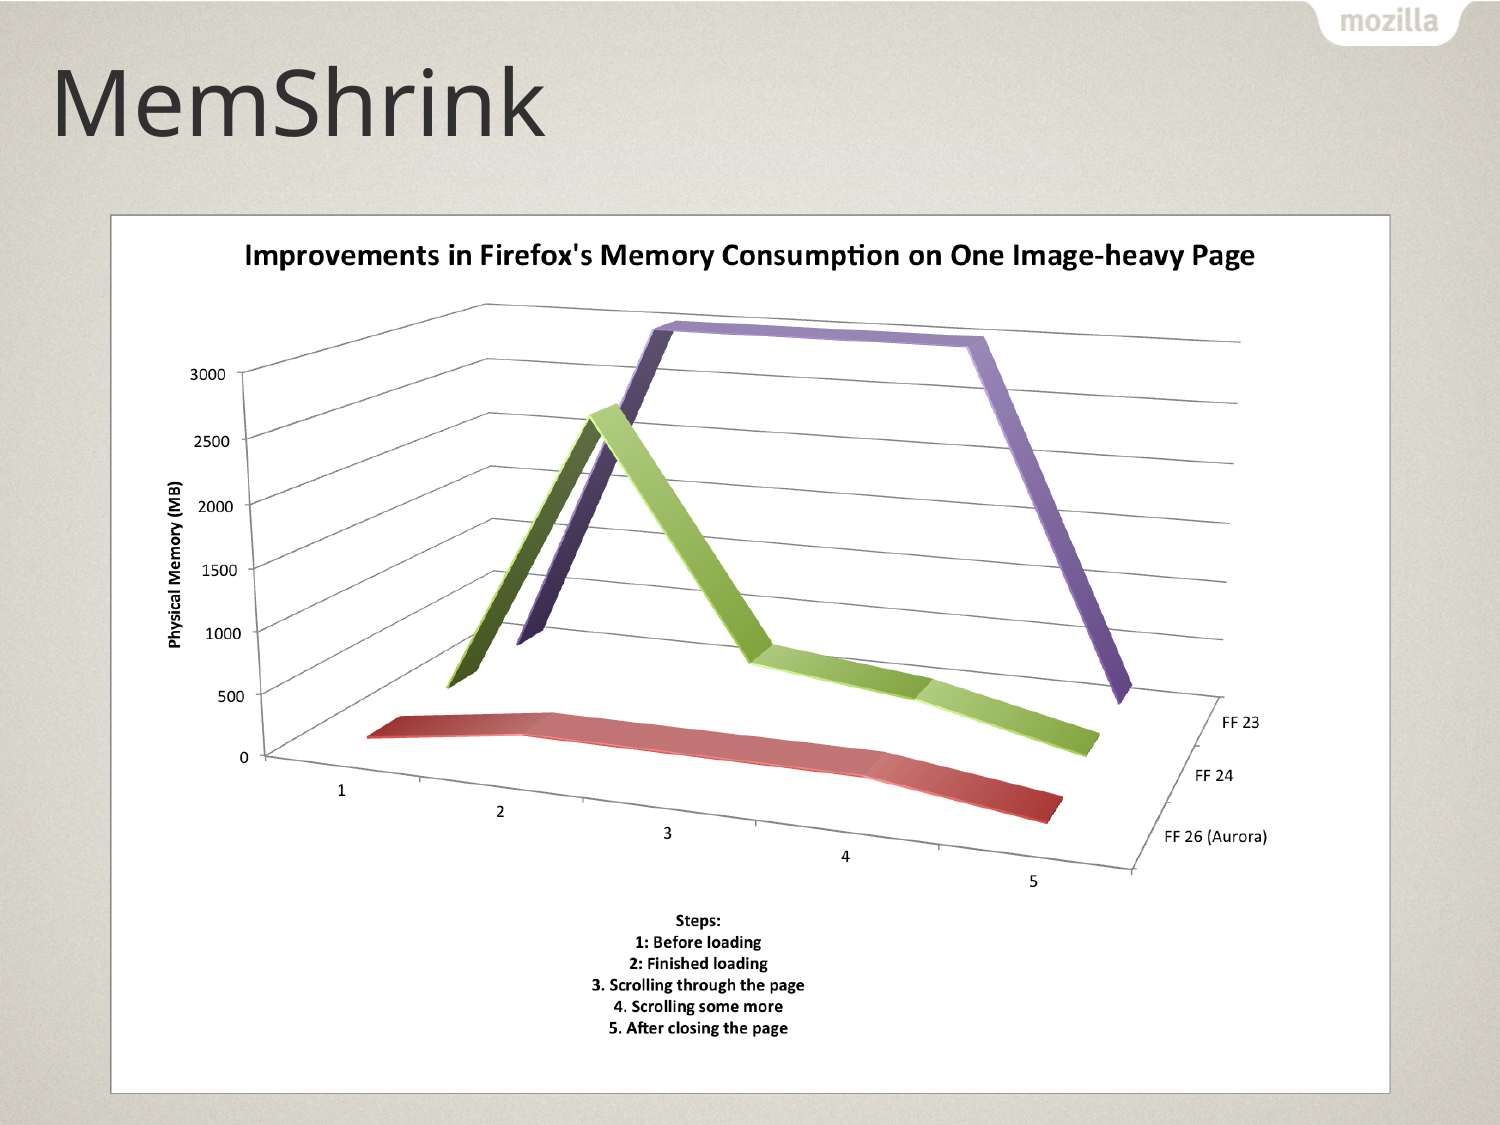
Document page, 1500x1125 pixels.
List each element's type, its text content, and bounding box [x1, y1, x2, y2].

title MemShrink [40, 0, 1459, 216]
picture [0, 0, 1500, 1125]
